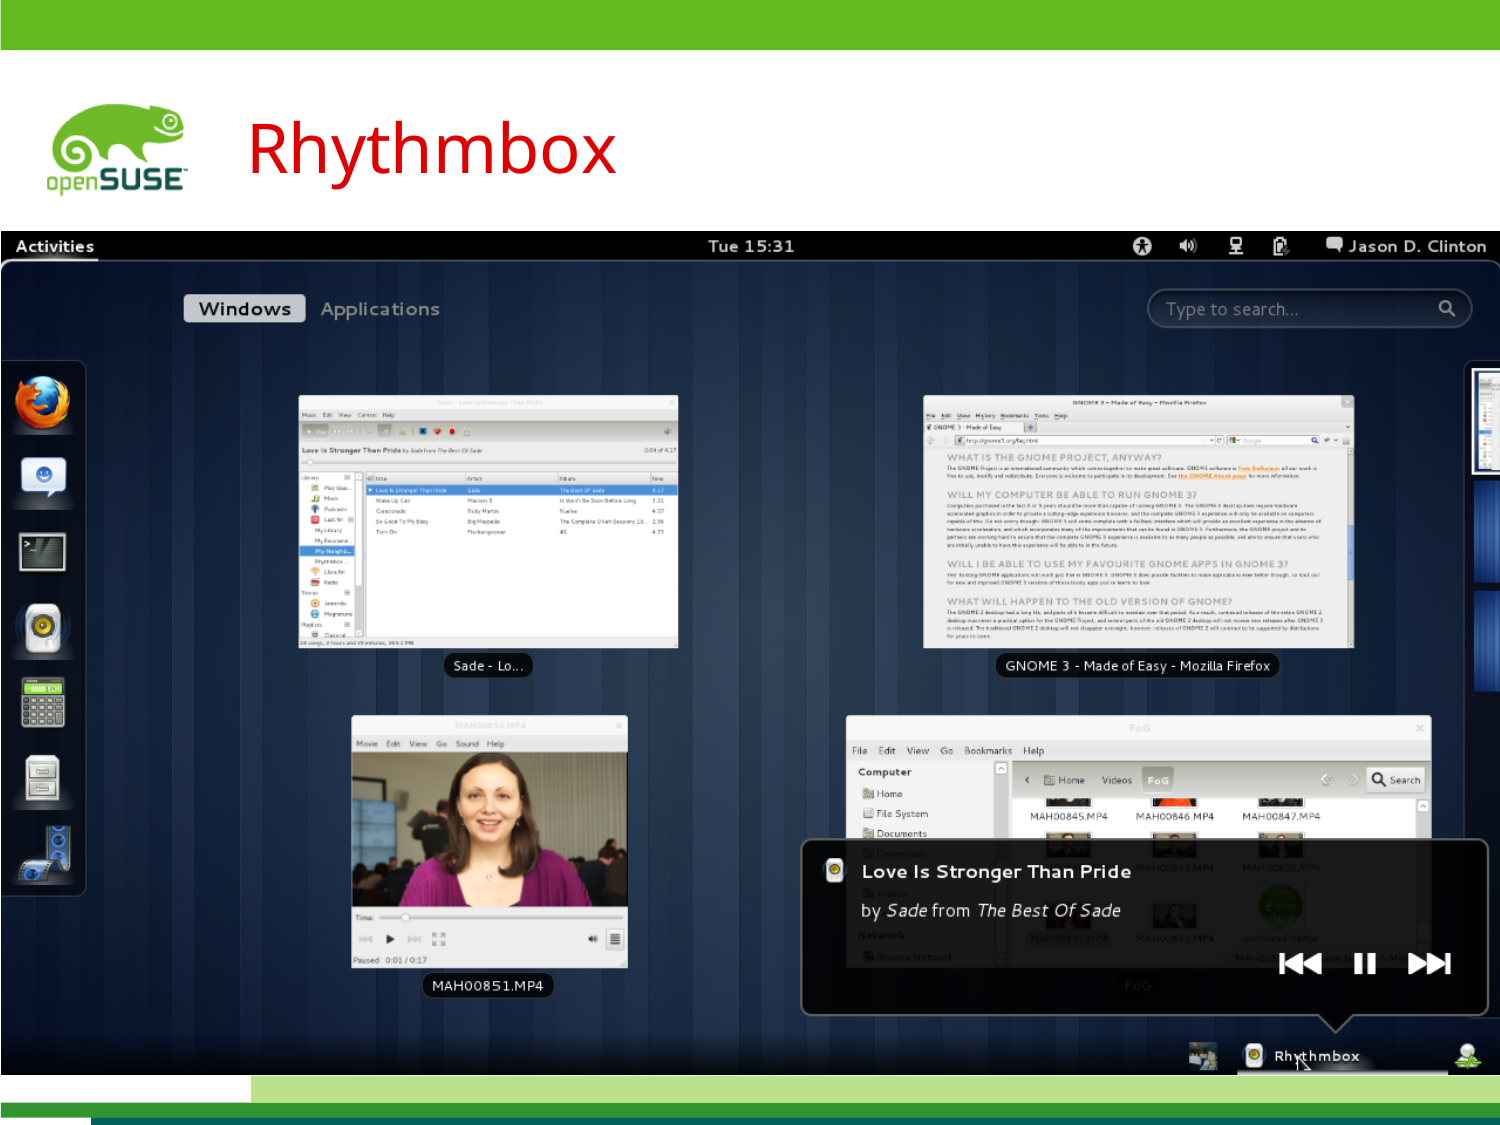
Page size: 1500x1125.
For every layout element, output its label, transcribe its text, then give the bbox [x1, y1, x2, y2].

title Rhythmbox [246, 68, 1409, 231]
picture [47, 104, 188, 197]
picture [1, 231, 1500, 1075]
